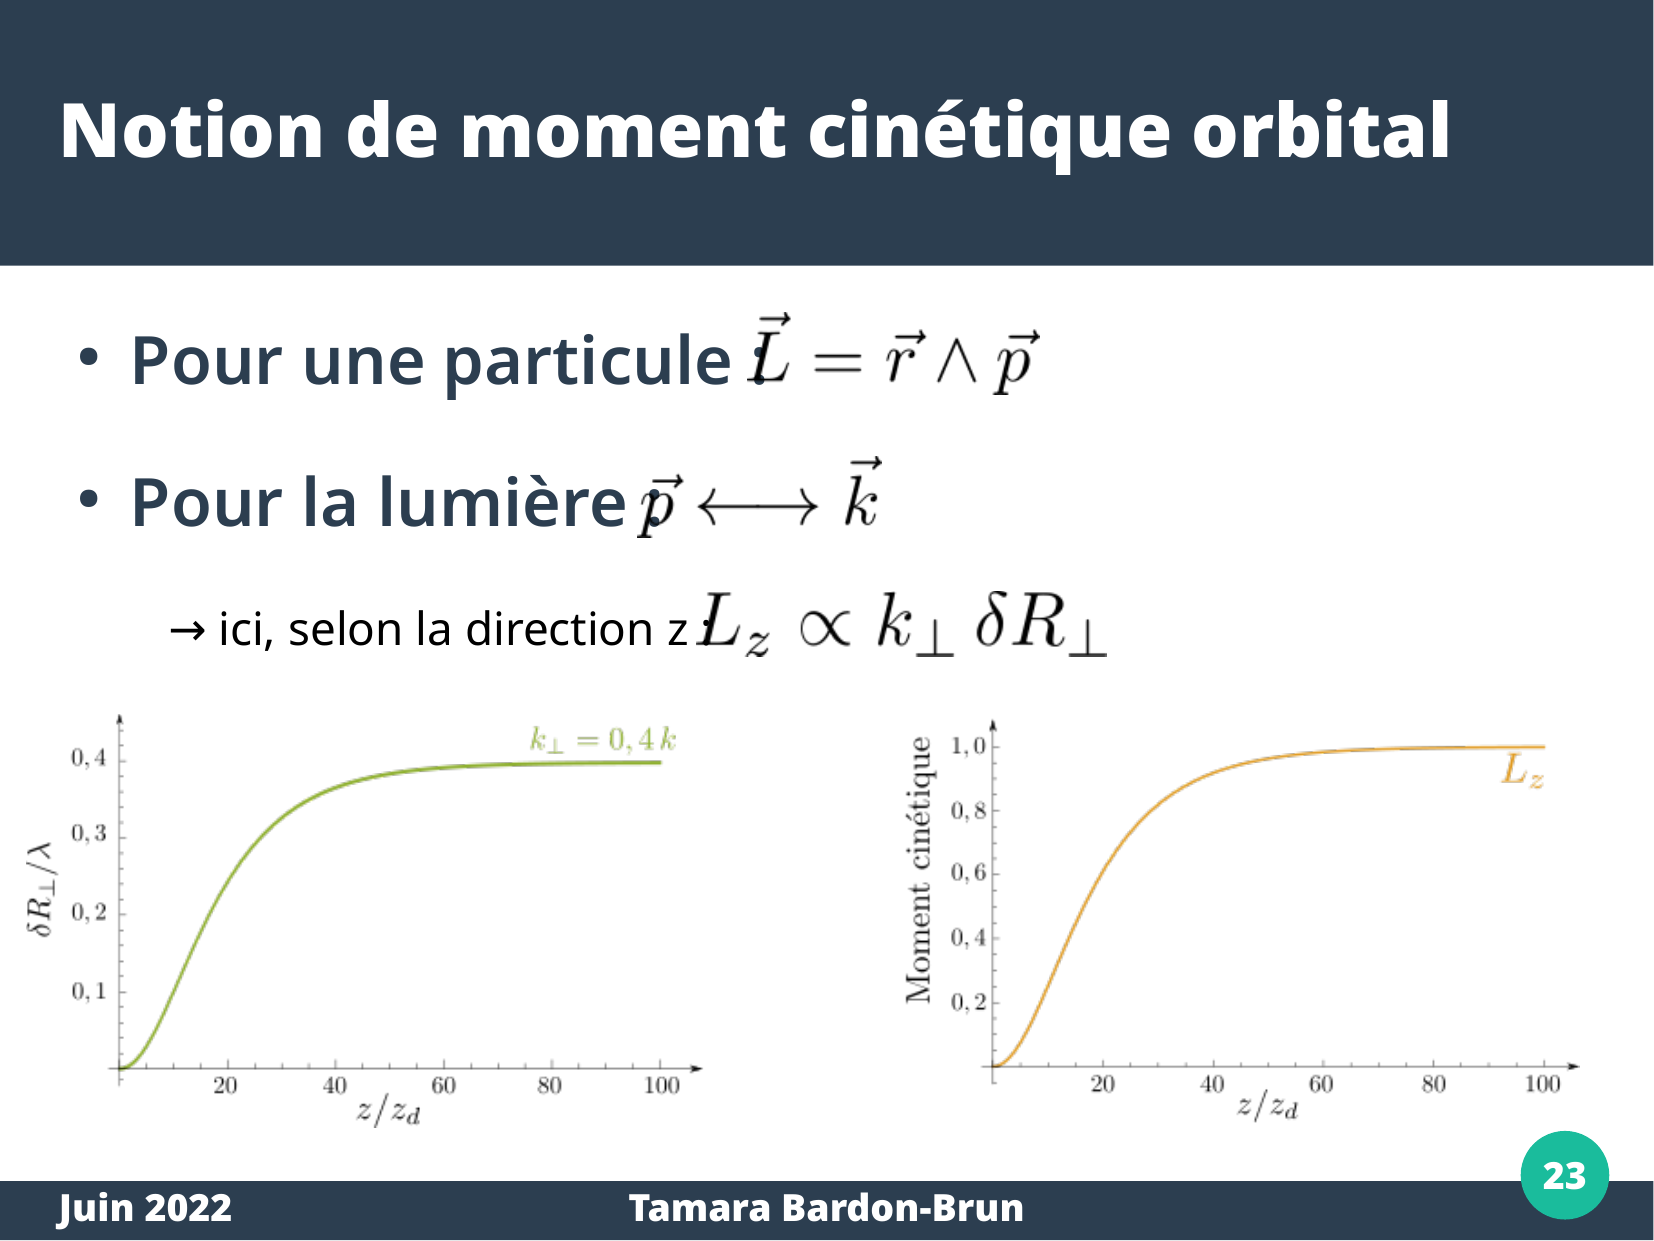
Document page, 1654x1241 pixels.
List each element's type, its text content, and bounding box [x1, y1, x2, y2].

picture [26, 714, 1580, 1128]
picture [696, 591, 1107, 657]
text_box → ici, selon la direction z : [153, 589, 843, 662]
picture [637, 456, 882, 538]
list Pour une particule : [59, 312, 1595, 455]
list Pour la lumière : [59, 455, 1595, 556]
picture [747, 312, 1040, 395]
title Notion de moment cinétique orbital [59, 49, 1595, 207]
